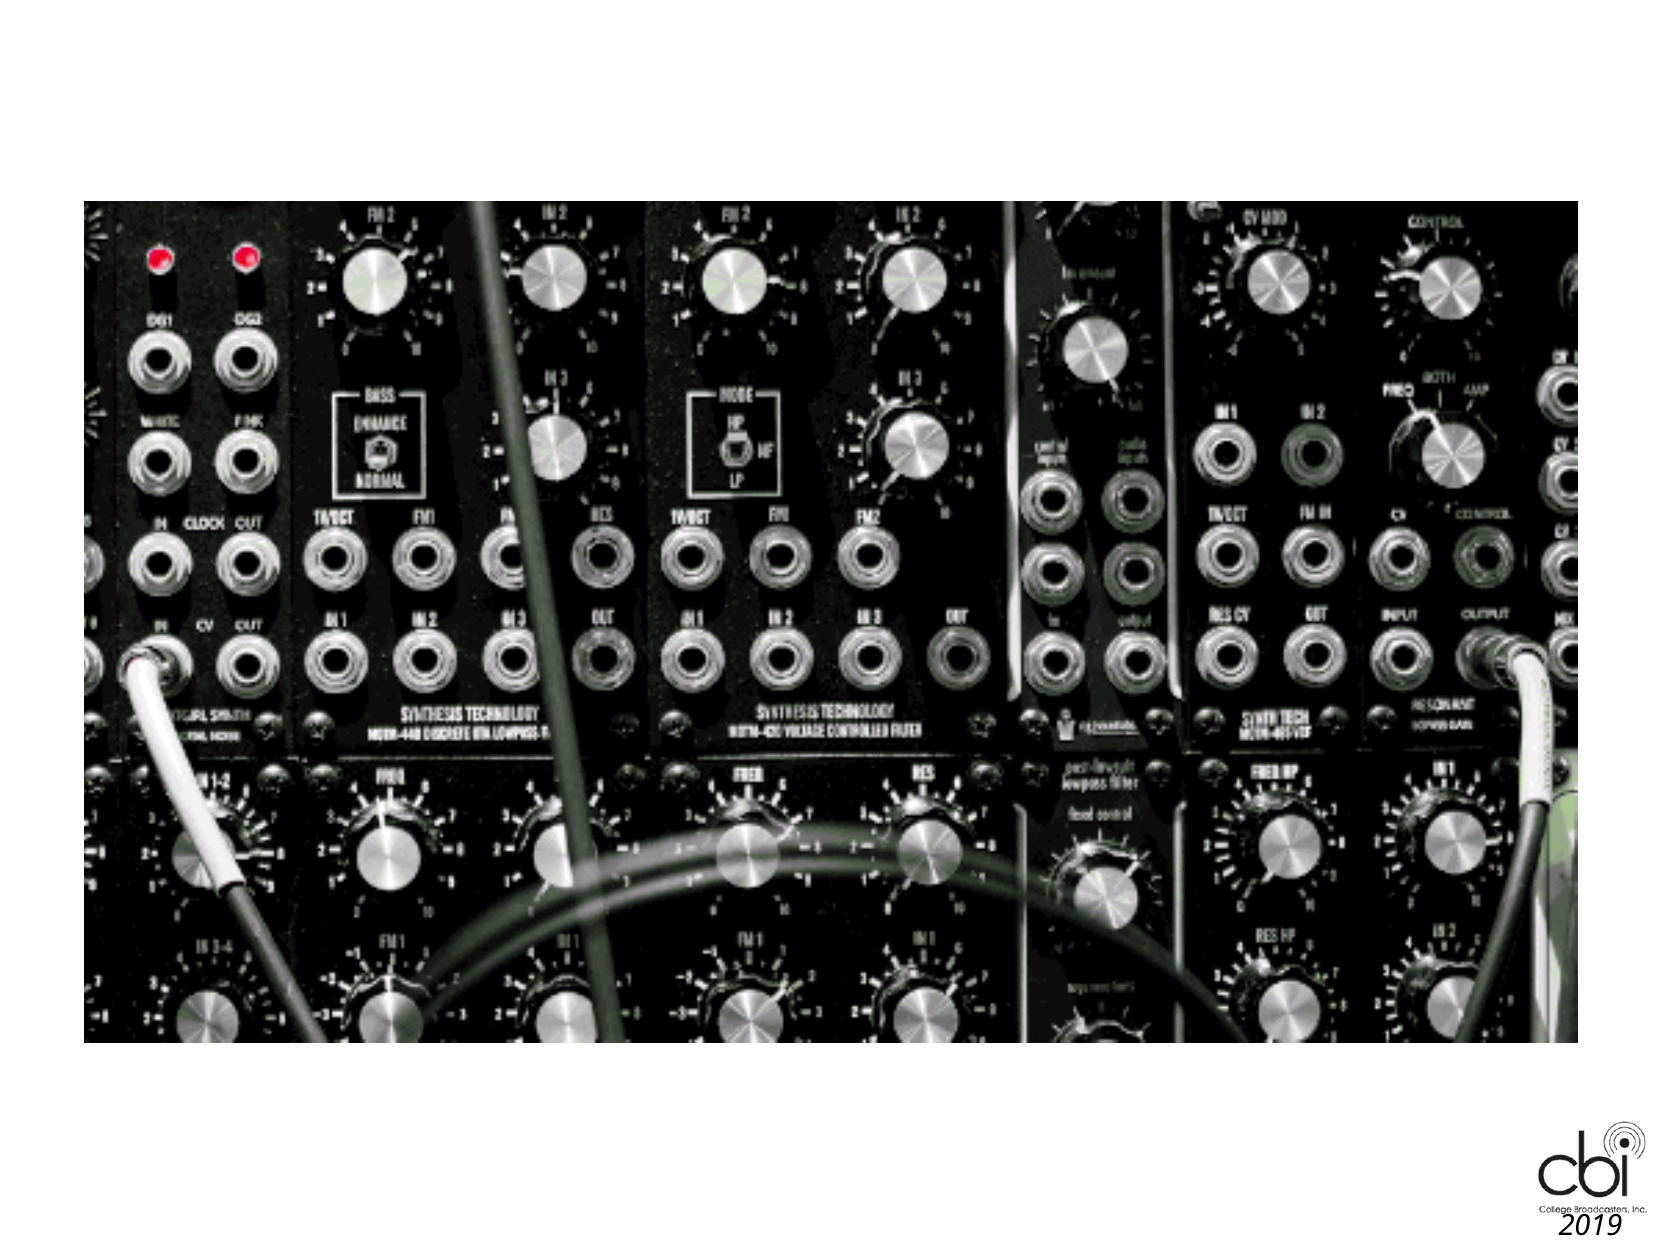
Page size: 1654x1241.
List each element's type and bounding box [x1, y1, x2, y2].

picture [1529, 1120, 1654, 1216]
picture [84, 201, 1578, 1043]
